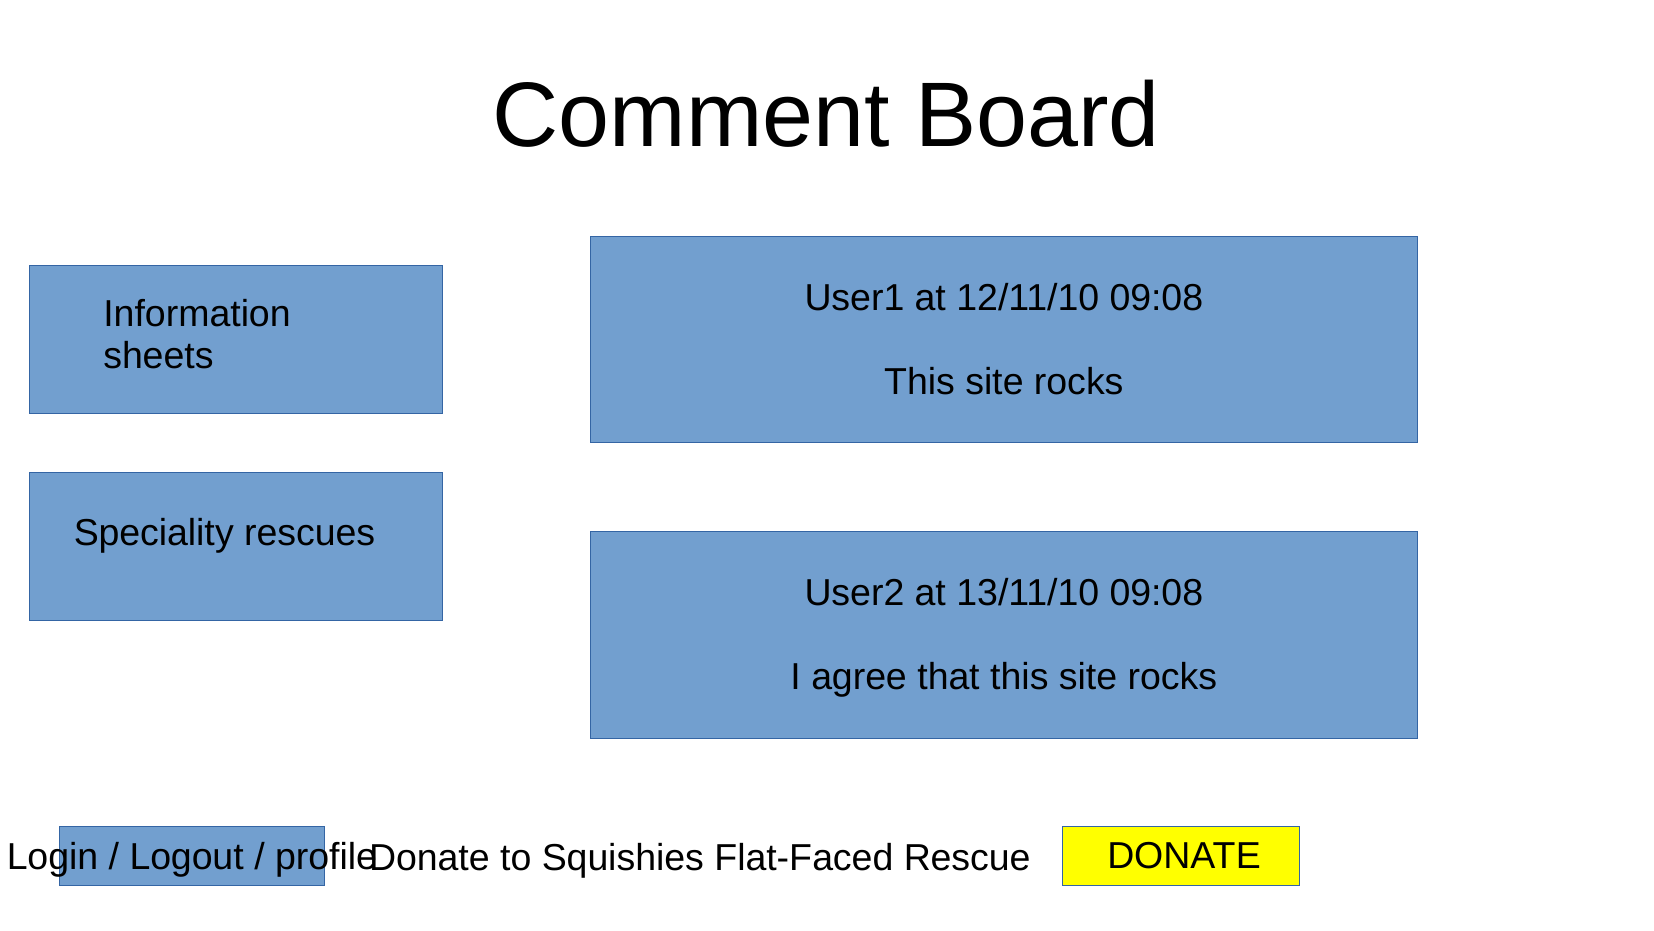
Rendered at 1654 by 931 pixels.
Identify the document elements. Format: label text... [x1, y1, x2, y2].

title Comment Board [82, 37, 1571, 193]
text_box Speciality rescues [59, 504, 414, 562]
text_box Information sheets [88, 285, 384, 384]
text_box DONATE [1092, 826, 1300, 884]
text_box [1062, 826, 1300, 886]
text_box Login / Logout / profile [59, 826, 325, 886]
text_box Donate to Squishies Flat-Faced Rescue [354, 829, 1062, 886]
text_box [29, 265, 443, 414]
text_box [29, 472, 443, 621]
text_box User2 at 13/11/10 09:08 I agree that this site rocks [590, 531, 1418, 739]
text_box User1 at 12/11/10 09:08 This site rocks [590, 236, 1418, 443]
